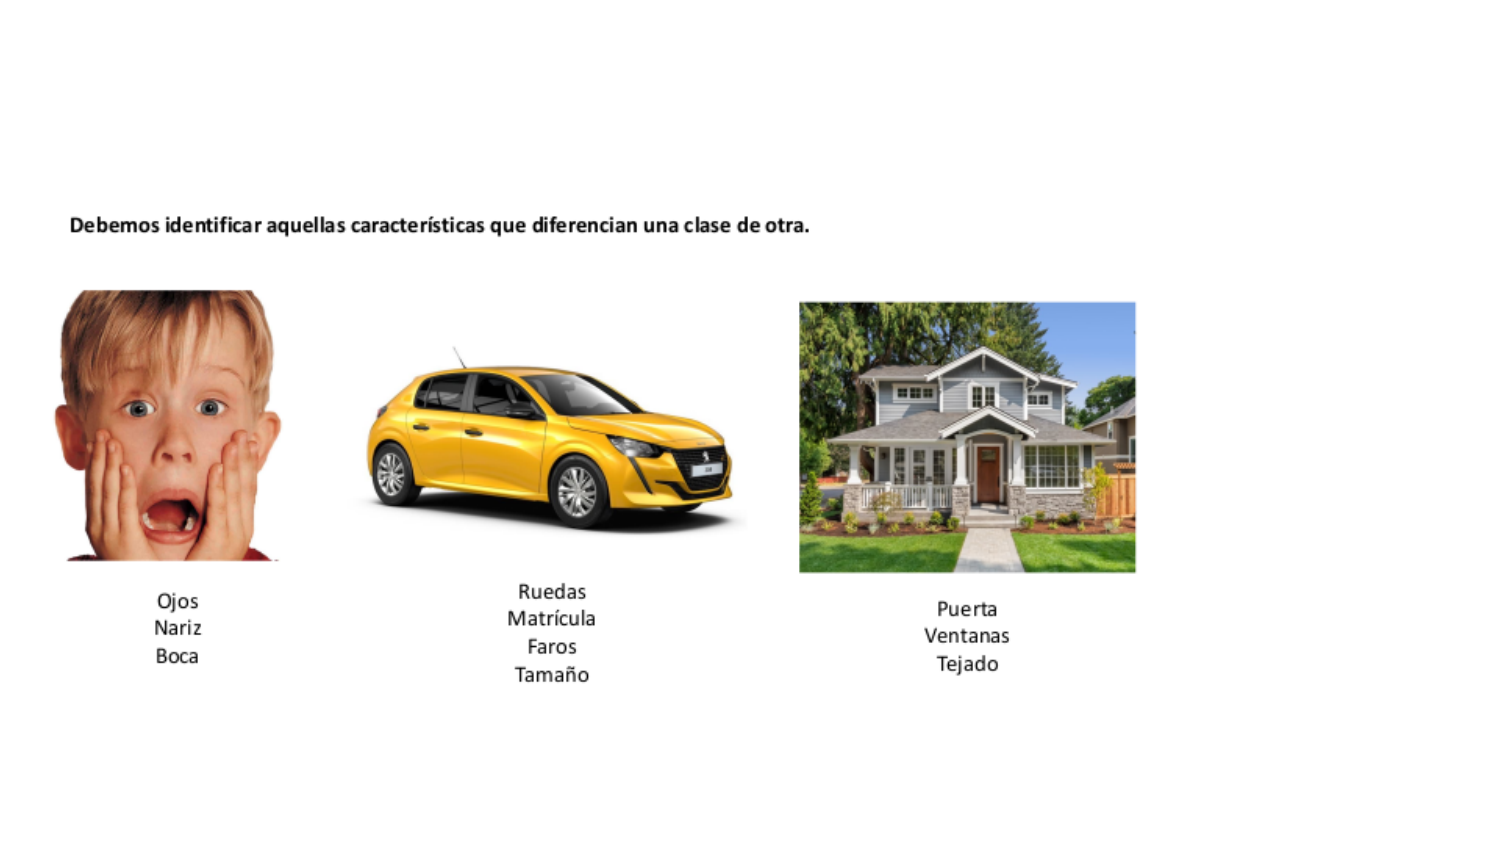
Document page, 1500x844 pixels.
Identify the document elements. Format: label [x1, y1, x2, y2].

picture [51, 198, 1159, 704]
